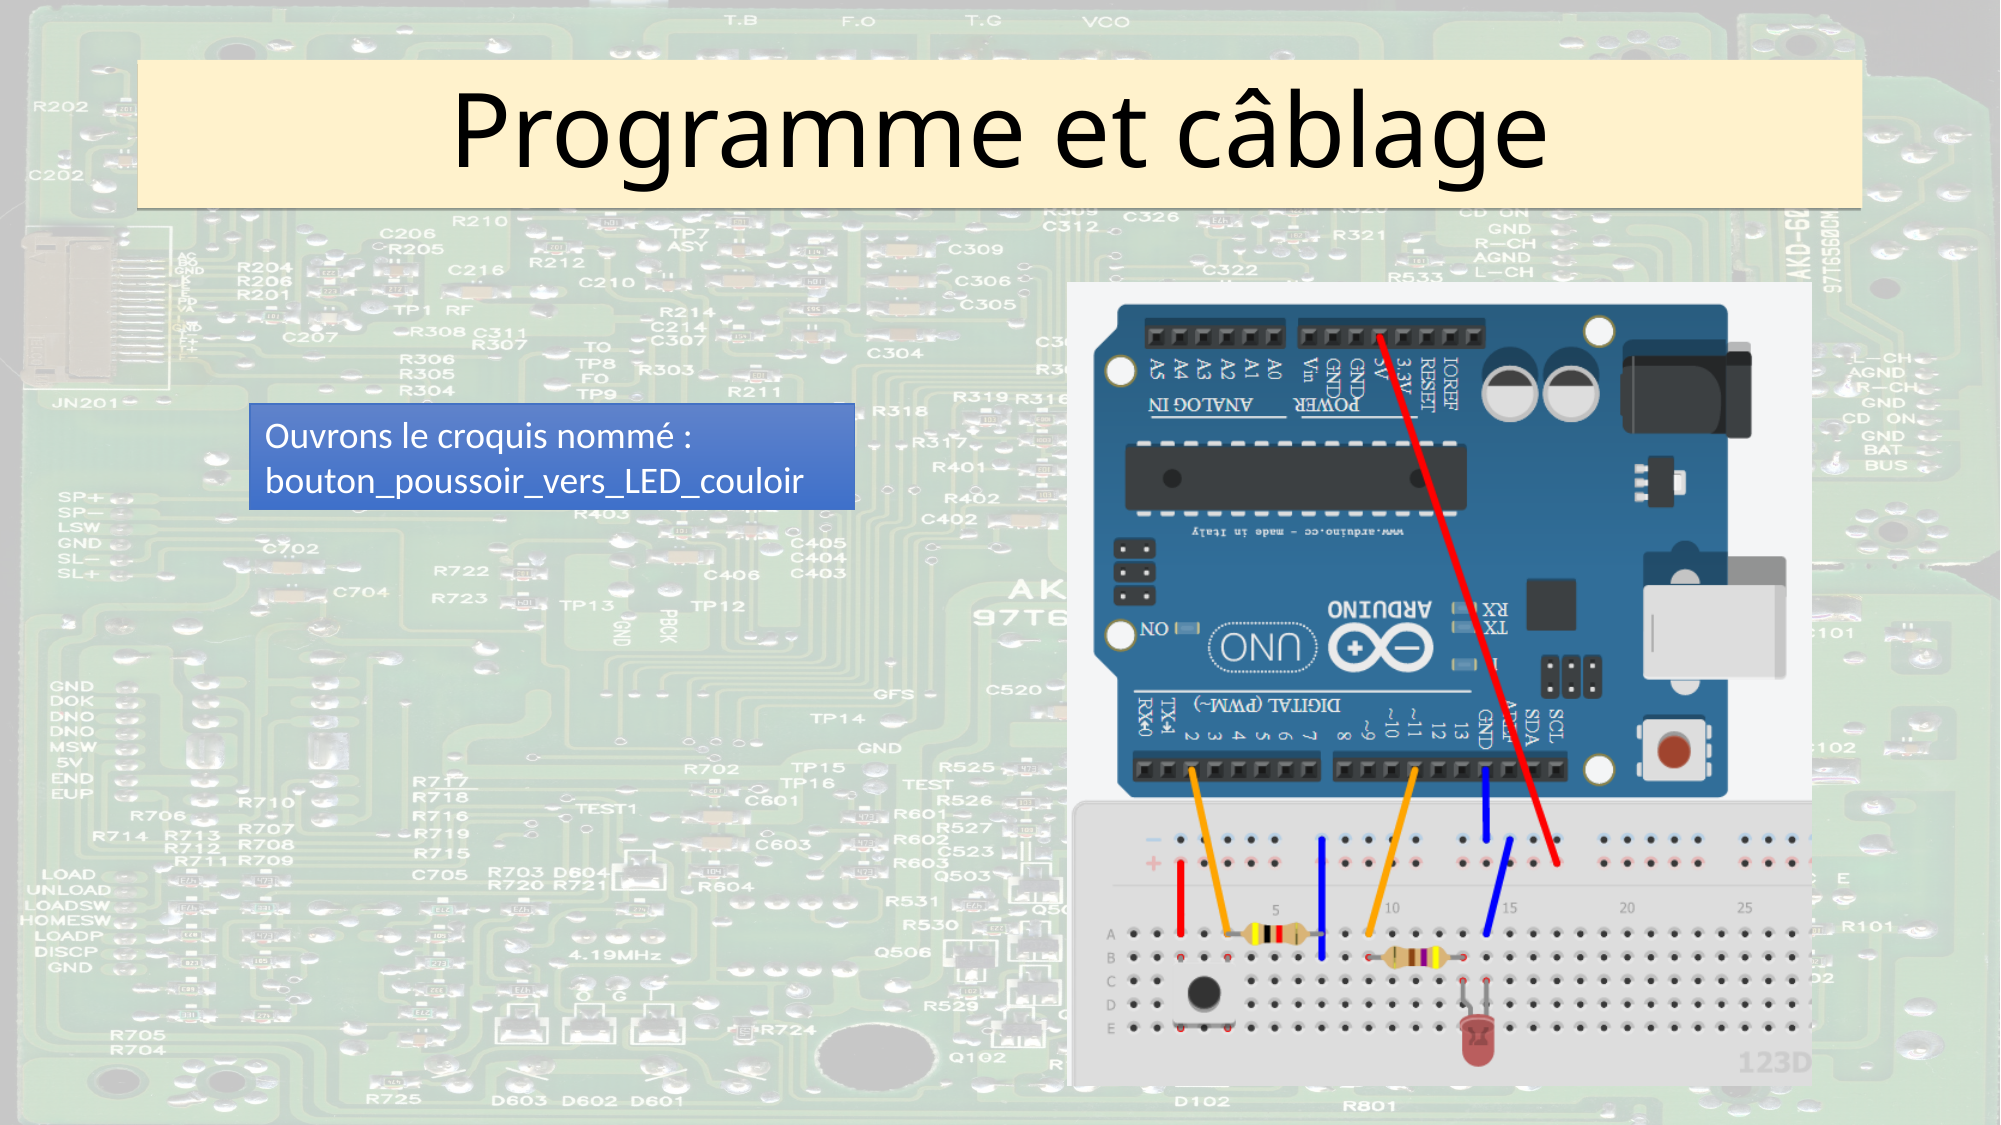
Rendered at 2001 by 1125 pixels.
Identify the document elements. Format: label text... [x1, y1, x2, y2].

picture [1067, 282, 1812, 1086]
text_box Ouvrons le croquis nommé : bouton_poussoir_vers_LED_couloir [250, 404, 855, 509]
text_box Programme et câblage [137, 59, 1863, 208]
